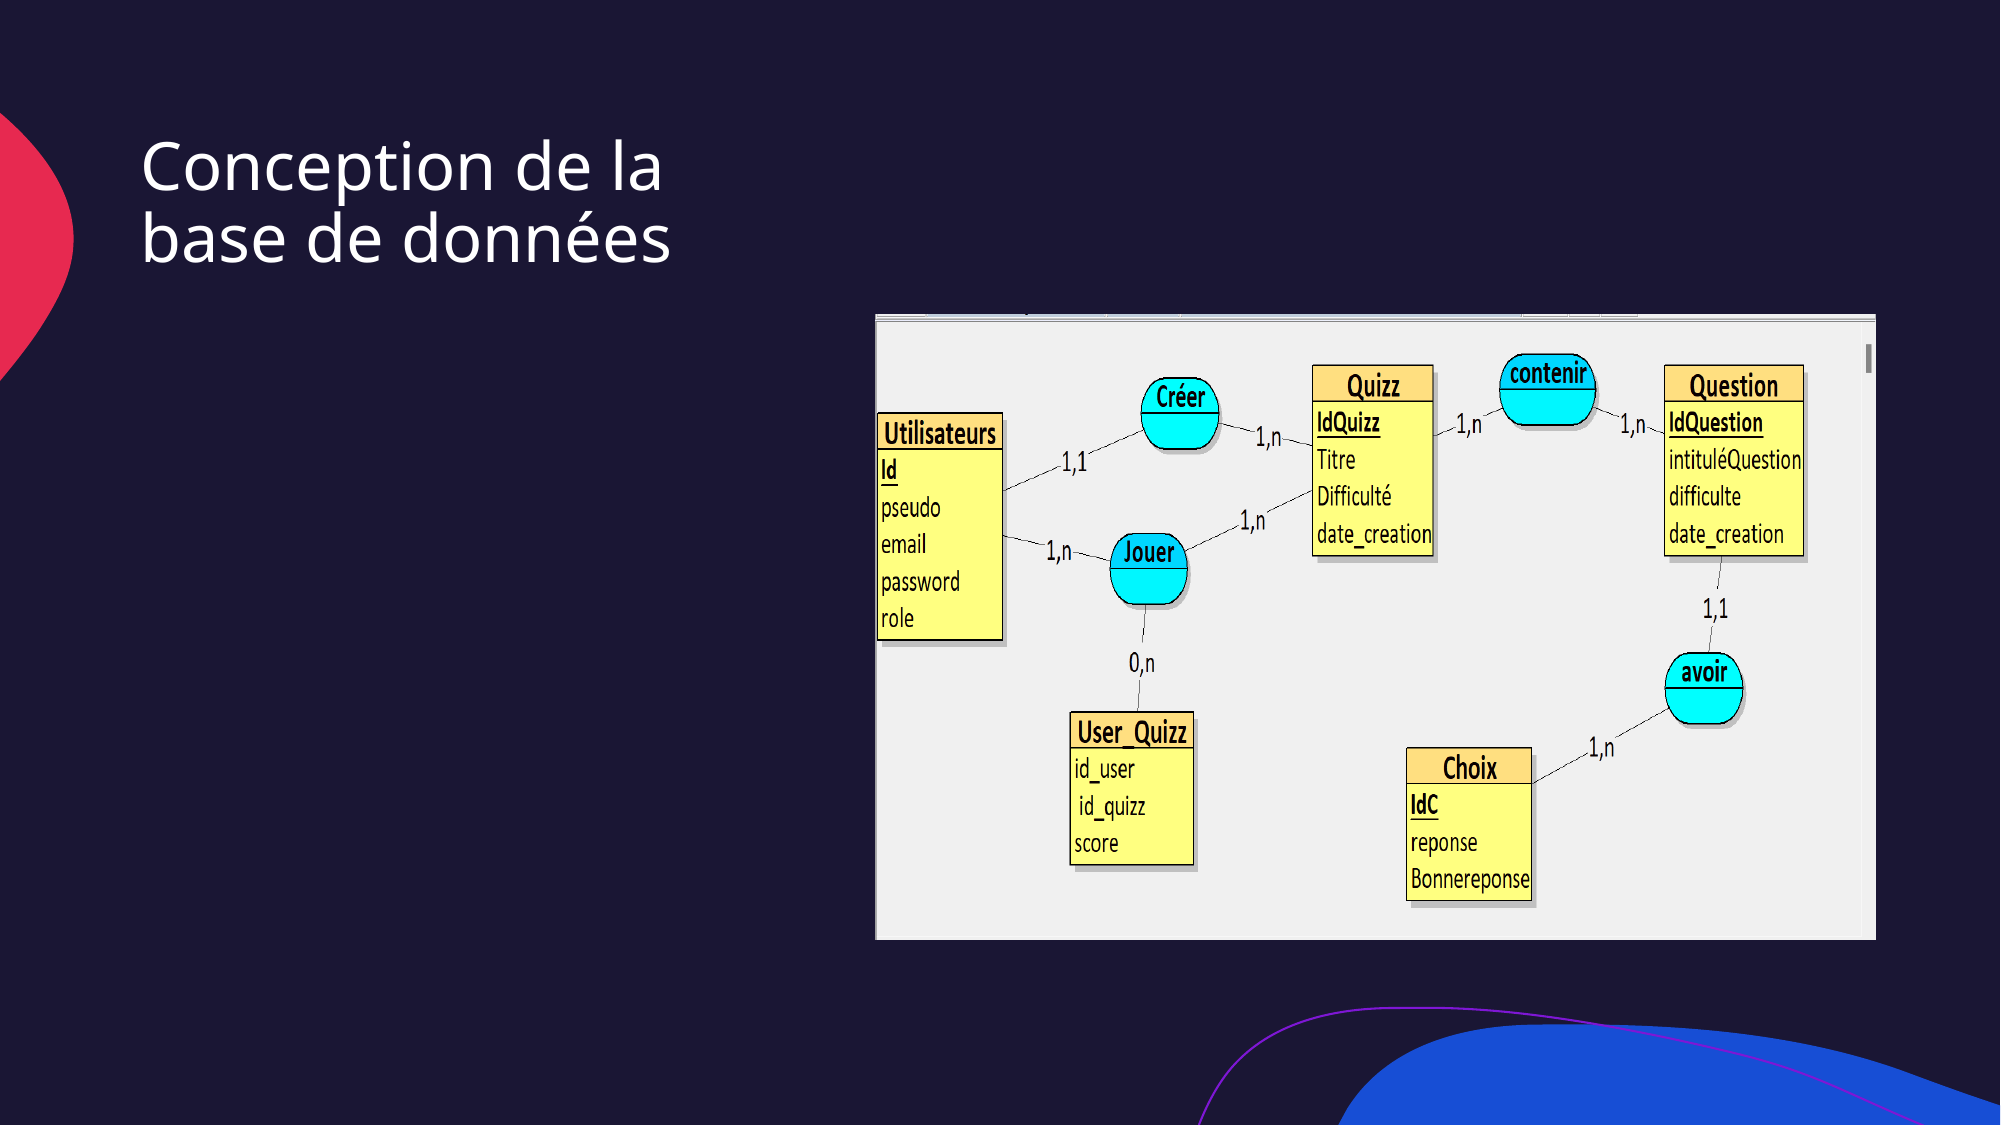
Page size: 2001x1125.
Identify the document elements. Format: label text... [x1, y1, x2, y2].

picture [875, 314, 1876, 940]
title Conception de la base de données [125, 125, 751, 376]
